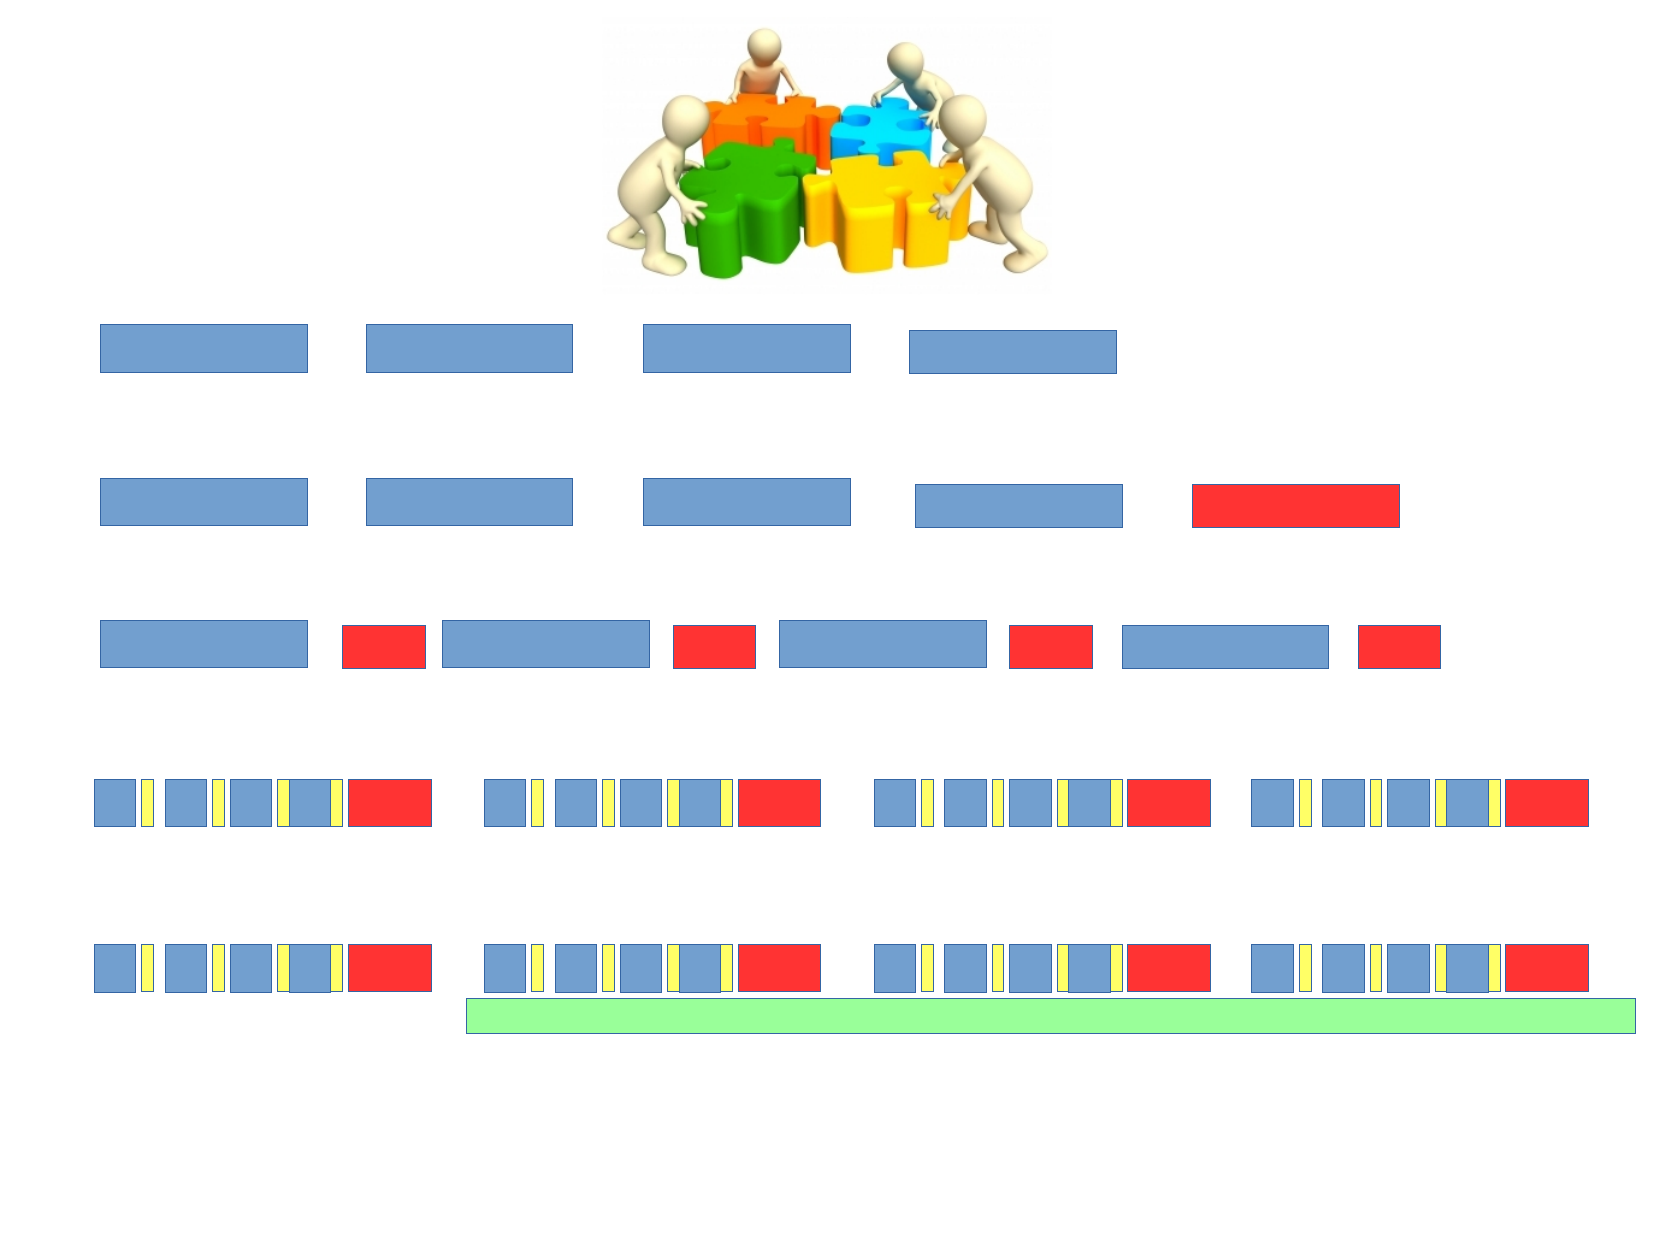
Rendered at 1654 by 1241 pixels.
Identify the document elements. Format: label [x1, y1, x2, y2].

text_box [1122, 625, 1329, 669]
text_box [484, 944, 526, 993]
text_box [1435, 944, 1501, 993]
text_box [277, 944, 343, 993]
text_box [1370, 944, 1382, 992]
text_box [165, 779, 207, 827]
text_box [738, 779, 821, 827]
text_box [1387, 779, 1430, 827]
text_box [531, 944, 544, 992]
text_box [348, 944, 432, 992]
text_box [94, 779, 136, 827]
text_box [230, 944, 272, 993]
text_box [1387, 944, 1430, 993]
text_box [366, 324, 573, 373]
text_box [915, 484, 1123, 528]
text_box [555, 779, 597, 827]
text_box [921, 779, 934, 827]
text_box [230, 779, 272, 827]
text_box [992, 779, 1004, 827]
text_box [342, 625, 426, 669]
text_box [555, 944, 597, 993]
text_box [667, 779, 733, 827]
text_box [212, 944, 225, 992]
text_box [366, 478, 573, 526]
text_box [667, 944, 733, 993]
text_box [779, 620, 987, 668]
text_box [1192, 484, 1400, 528]
text_box [1009, 625, 1093, 669]
text_box [277, 779, 343, 827]
text_box [1127, 779, 1211, 827]
text_box [212, 779, 225, 827]
text_box [909, 330, 1117, 374]
text_box [141, 944, 154, 992]
text_box [100, 324, 308, 373]
text_box [1322, 779, 1365, 827]
text_box [484, 779, 526, 827]
text_box [1299, 779, 1312, 827]
text_box [643, 324, 851, 373]
text_box [165, 944, 207, 993]
text_box [100, 620, 308, 668]
text_box [620, 779, 662, 827]
text_box [94, 944, 136, 993]
text_box [1370, 779, 1382, 827]
text_box [1127, 944, 1211, 992]
text_box [738, 944, 821, 992]
text_box [100, 478, 308, 526]
text_box [1251, 779, 1294, 827]
picture [602, 17, 1052, 295]
text_box [348, 779, 432, 827]
text_box [1057, 944, 1123, 993]
text_box [1009, 779, 1052, 827]
text_box [643, 478, 851, 526]
text_box [921, 944, 934, 992]
text_box [141, 779, 154, 827]
text_box [874, 944, 916, 993]
text_box [1322, 944, 1365, 993]
text_box [466, 998, 1636, 1034]
text_box [1505, 779, 1589, 827]
text_box [602, 779, 615, 827]
text_box [673, 625, 756, 669]
text_box [1009, 944, 1052, 993]
text_box [620, 944, 662, 993]
text_box [1435, 779, 1501, 827]
text_box [1251, 944, 1294, 993]
text_box [442, 620, 650, 668]
text_box [874, 779, 916, 827]
text_box [1358, 625, 1441, 669]
text_box [1299, 944, 1312, 992]
text_box [944, 779, 987, 827]
text_box [1057, 779, 1123, 827]
text_box [602, 944, 615, 992]
text_box [1505, 944, 1589, 992]
text_box [944, 944, 987, 993]
text_box [531, 779, 544, 827]
text_box [992, 944, 1004, 992]
